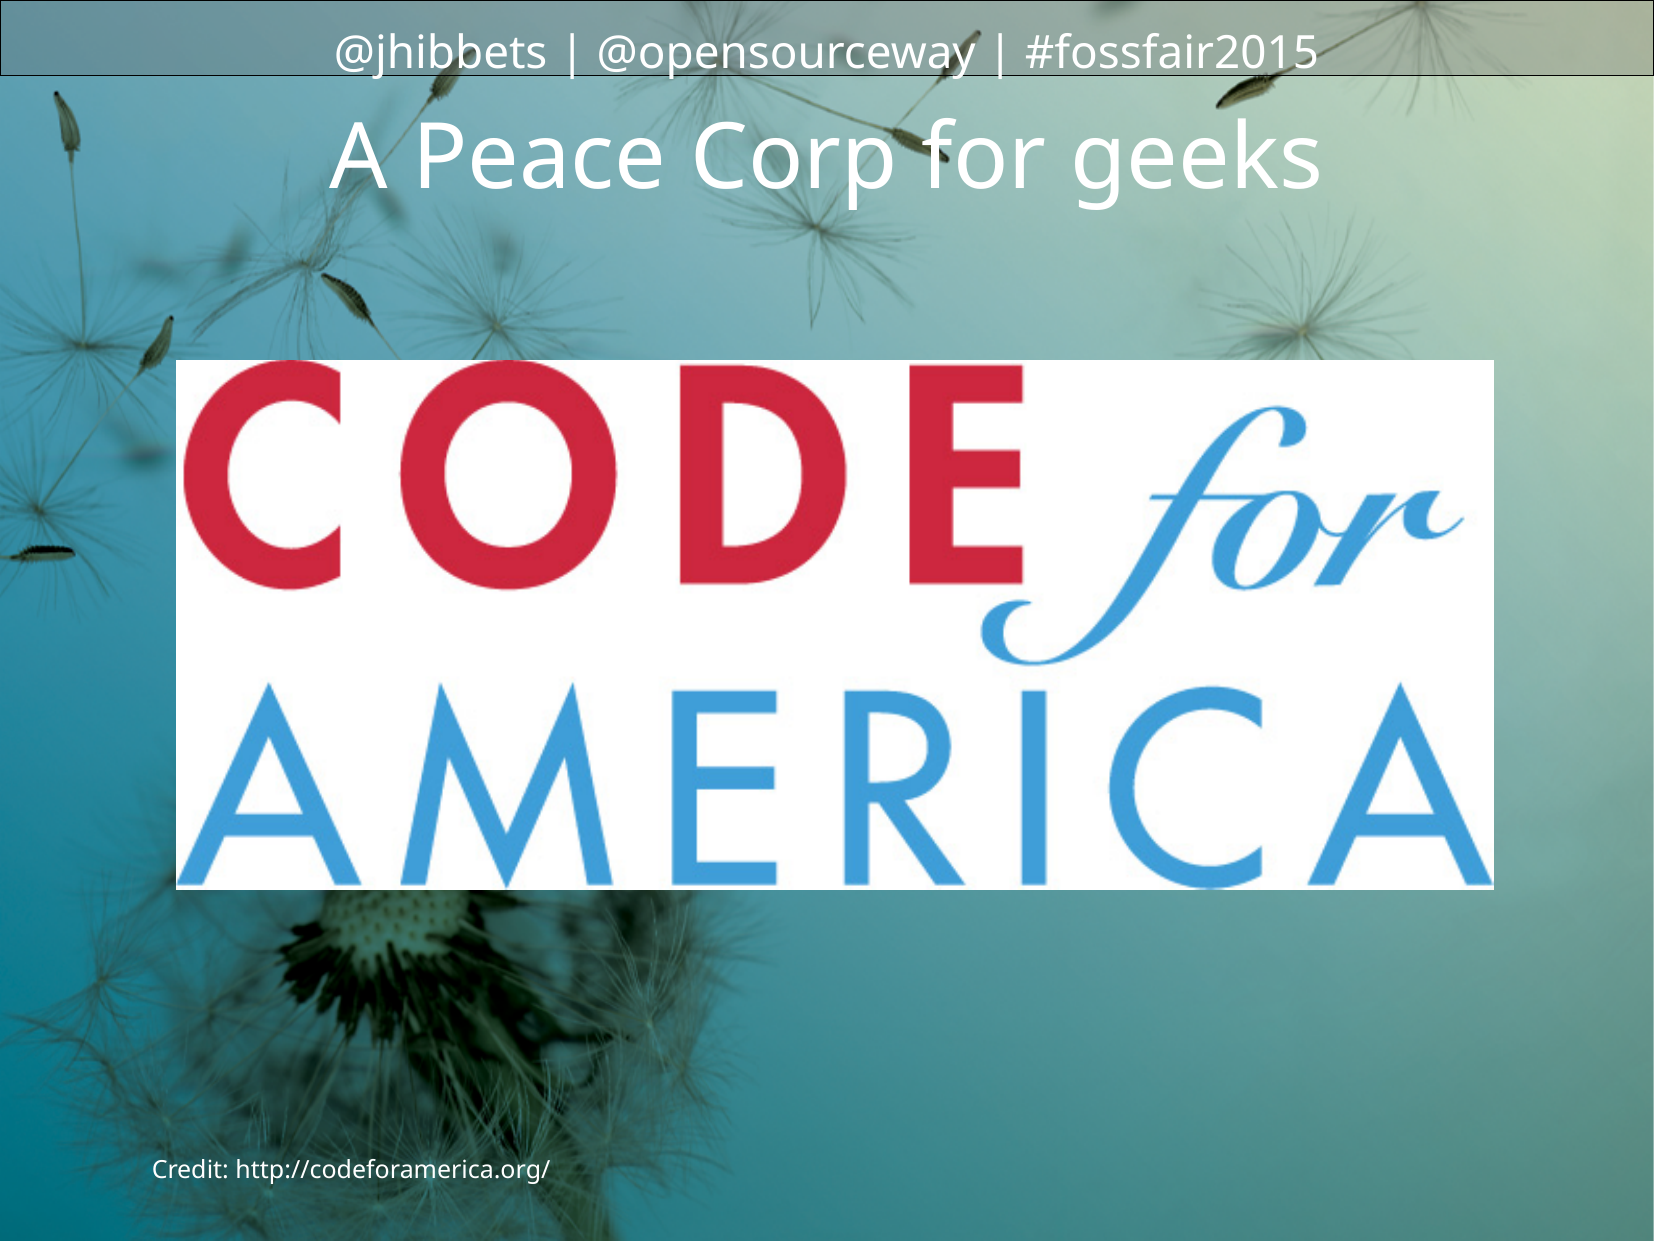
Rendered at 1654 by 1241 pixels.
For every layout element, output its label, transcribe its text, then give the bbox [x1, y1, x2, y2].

picture [0, 76, 1654, 1241]
text_box Credit: http://codeforamerica.org/ [137, 1144, 573, 1185]
title A Peace Corp for geeks [82, 49, 1571, 257]
